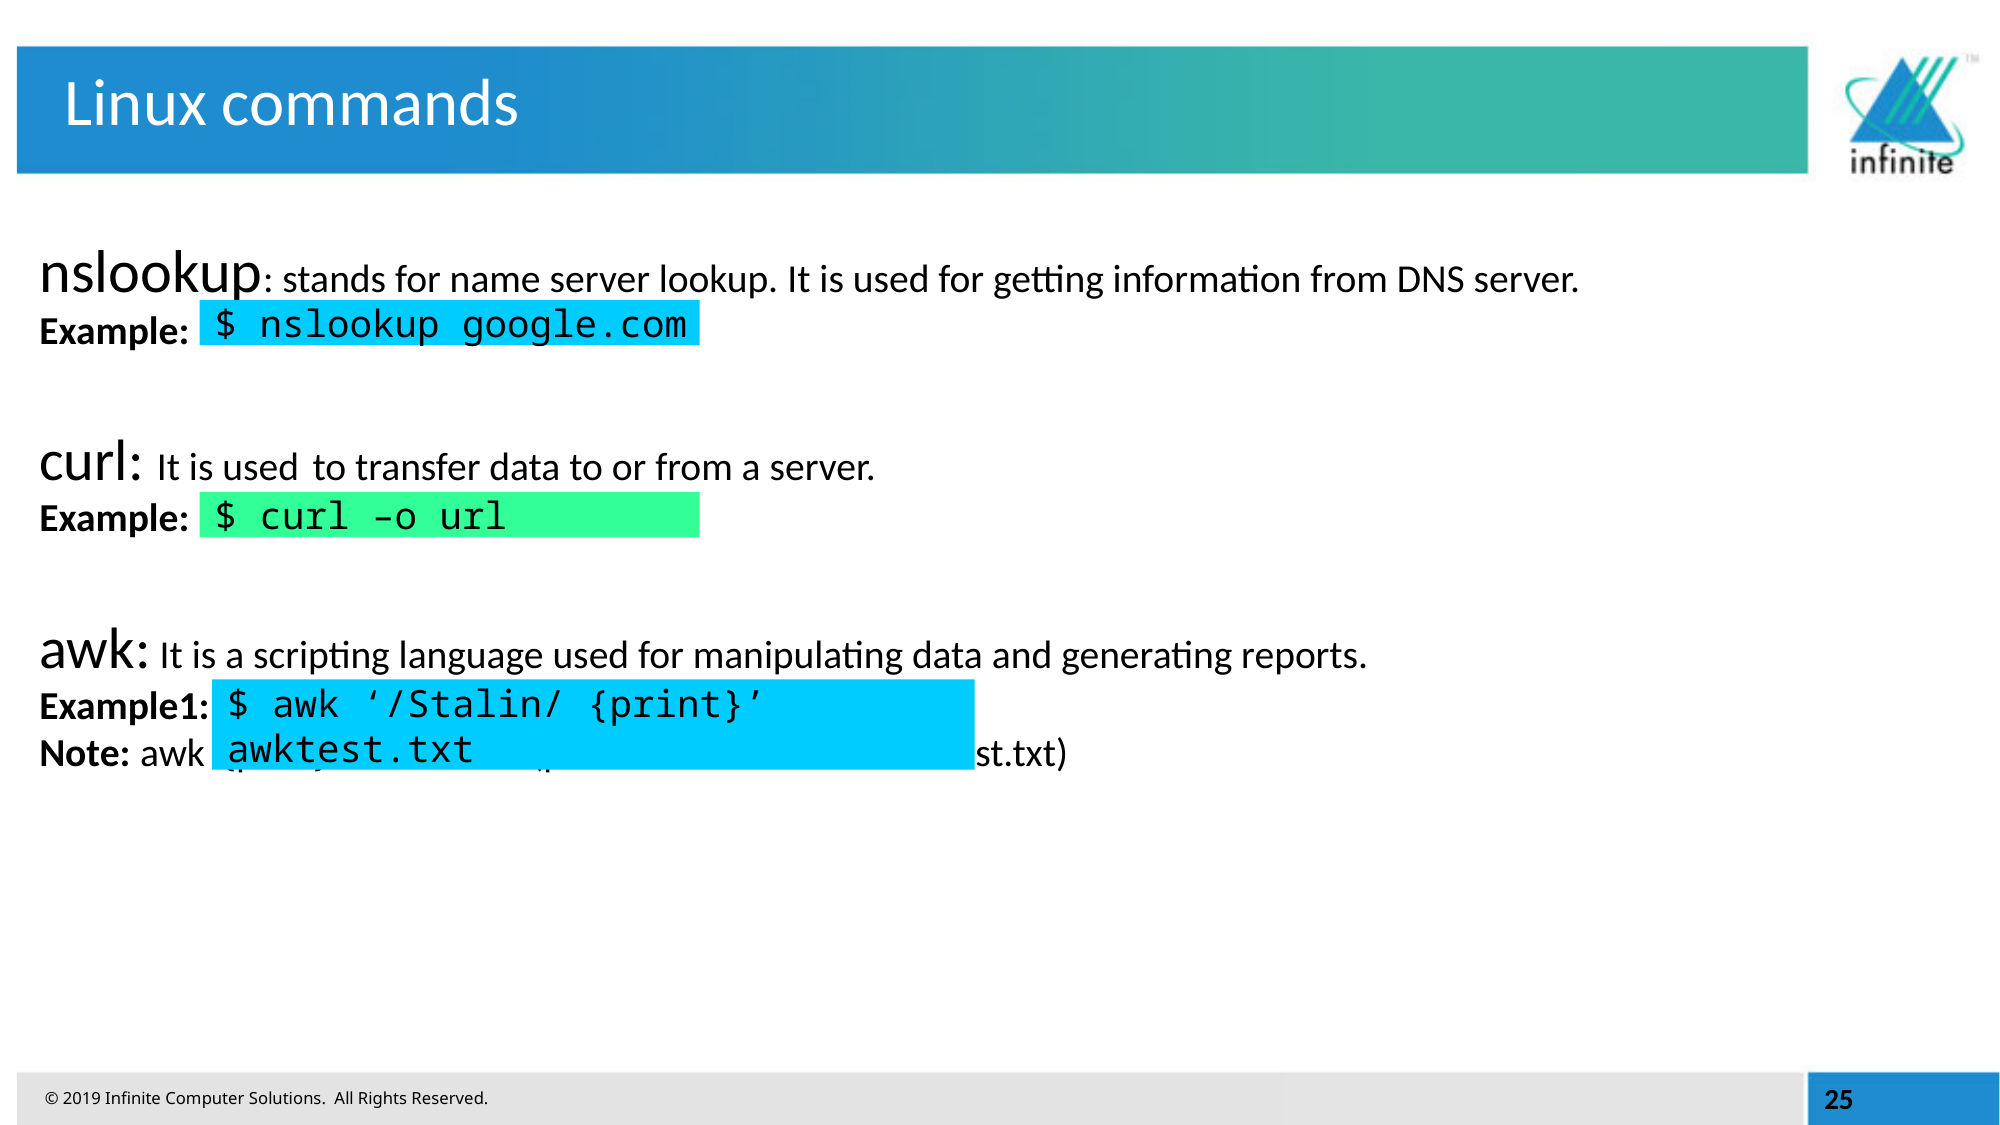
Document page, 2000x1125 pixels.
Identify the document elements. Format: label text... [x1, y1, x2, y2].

slide_number <number> [1662, 1073, 2000, 1125]
title Linux commands [49, 51, 1913, 182]
picture [16, 0, 2000, 1125]
text_box $ awk ‘/Stalin/ {print}’ awktest.txt [212, 679, 975, 770]
text_box nslookup: stands for name server lookup. It is used for getting information from DNS server. Example: curl: It is used to transfer data to or from a server. Example: awk: It is a scripting language used for manipulating data and generating reports. Example1:: Note: awk ‘{print}’ awktest.txt (prints all the lines of awktest.txt) [24, 224, 1813, 948]
text_box $ nslookup google.com [199, 299, 700, 346]
text_box $ curl –o url [199, 491, 700, 538]
